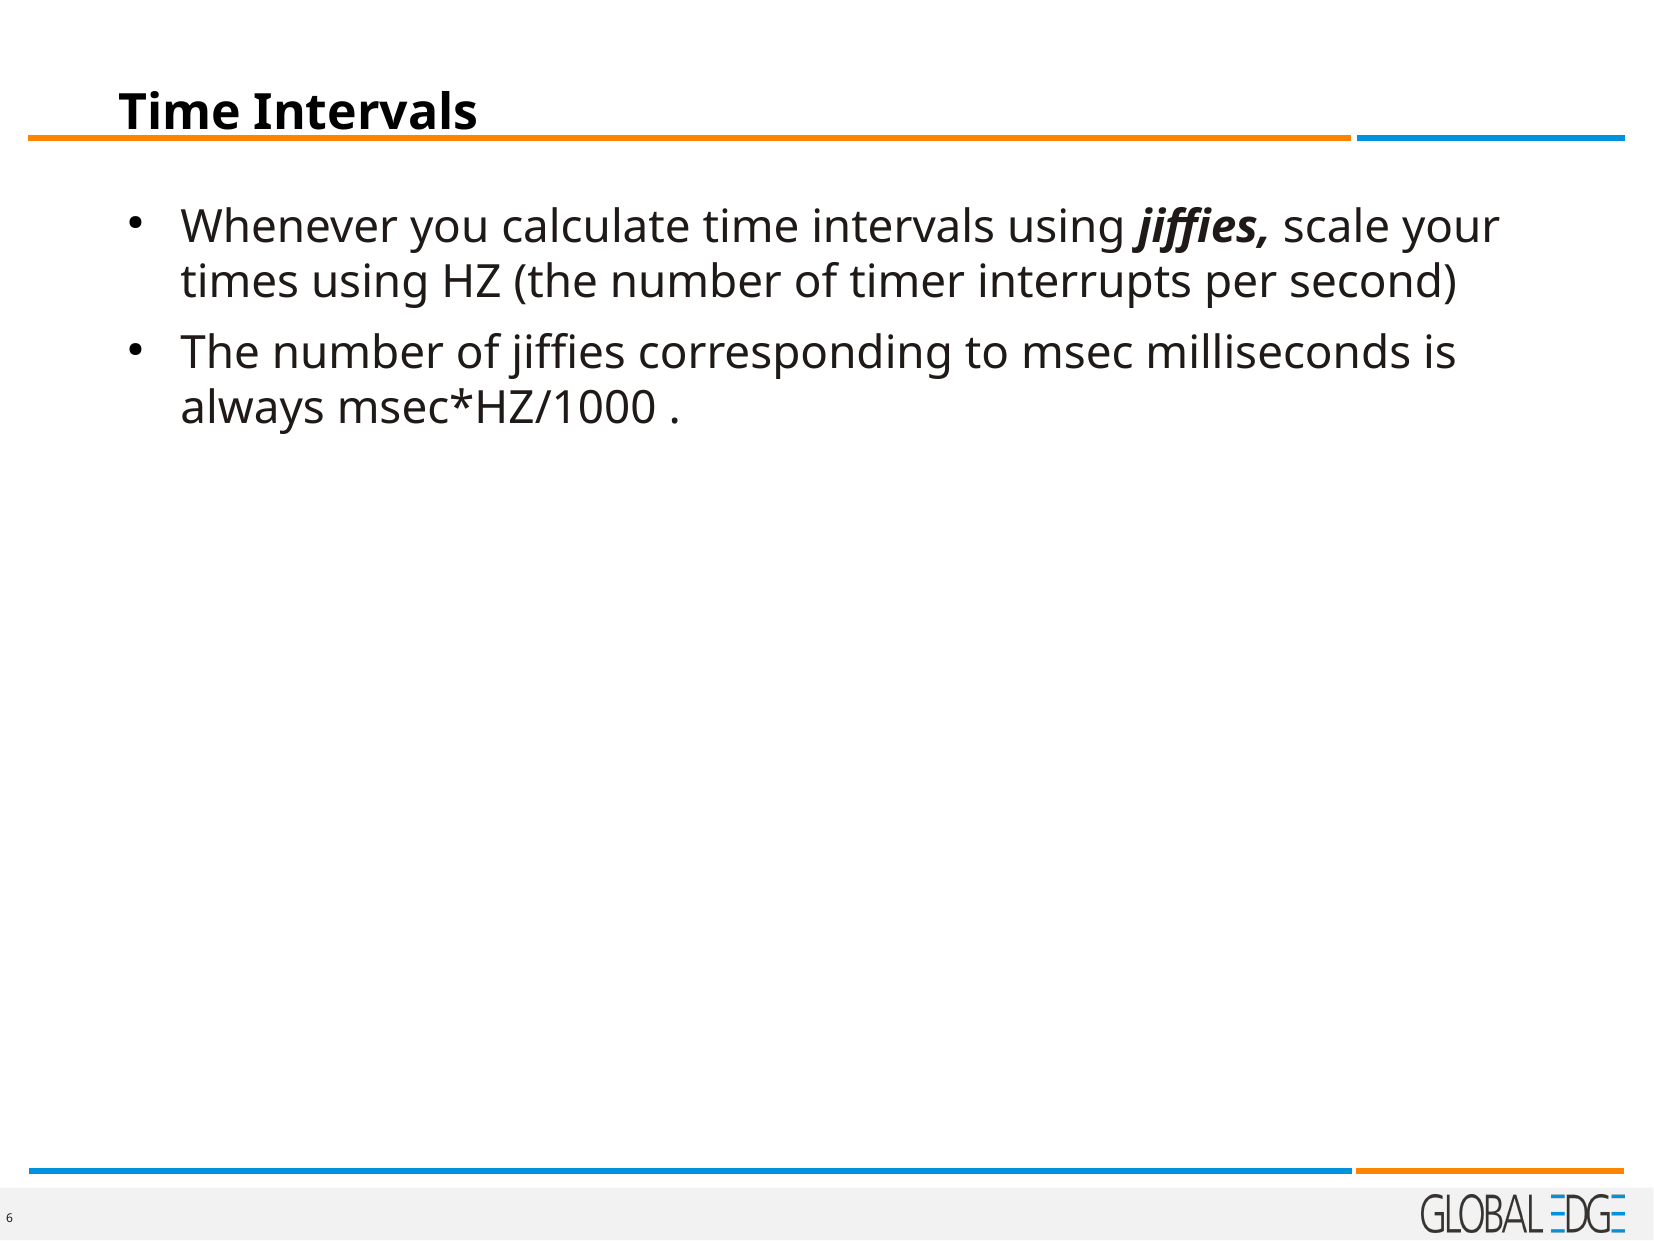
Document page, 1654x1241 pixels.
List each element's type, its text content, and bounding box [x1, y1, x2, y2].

list Whenever you calculate time intervals using jiffies, scale your times using HZ (the number of timer interrupts per second) The number of jiffies corresponding to msec milliseconds is always msec*HZ/1000 . [94, 188, 1595, 864]
text_box Time Intervals [118, 81, 752, 140]
picture [1421, 1194, 1625, 1233]
